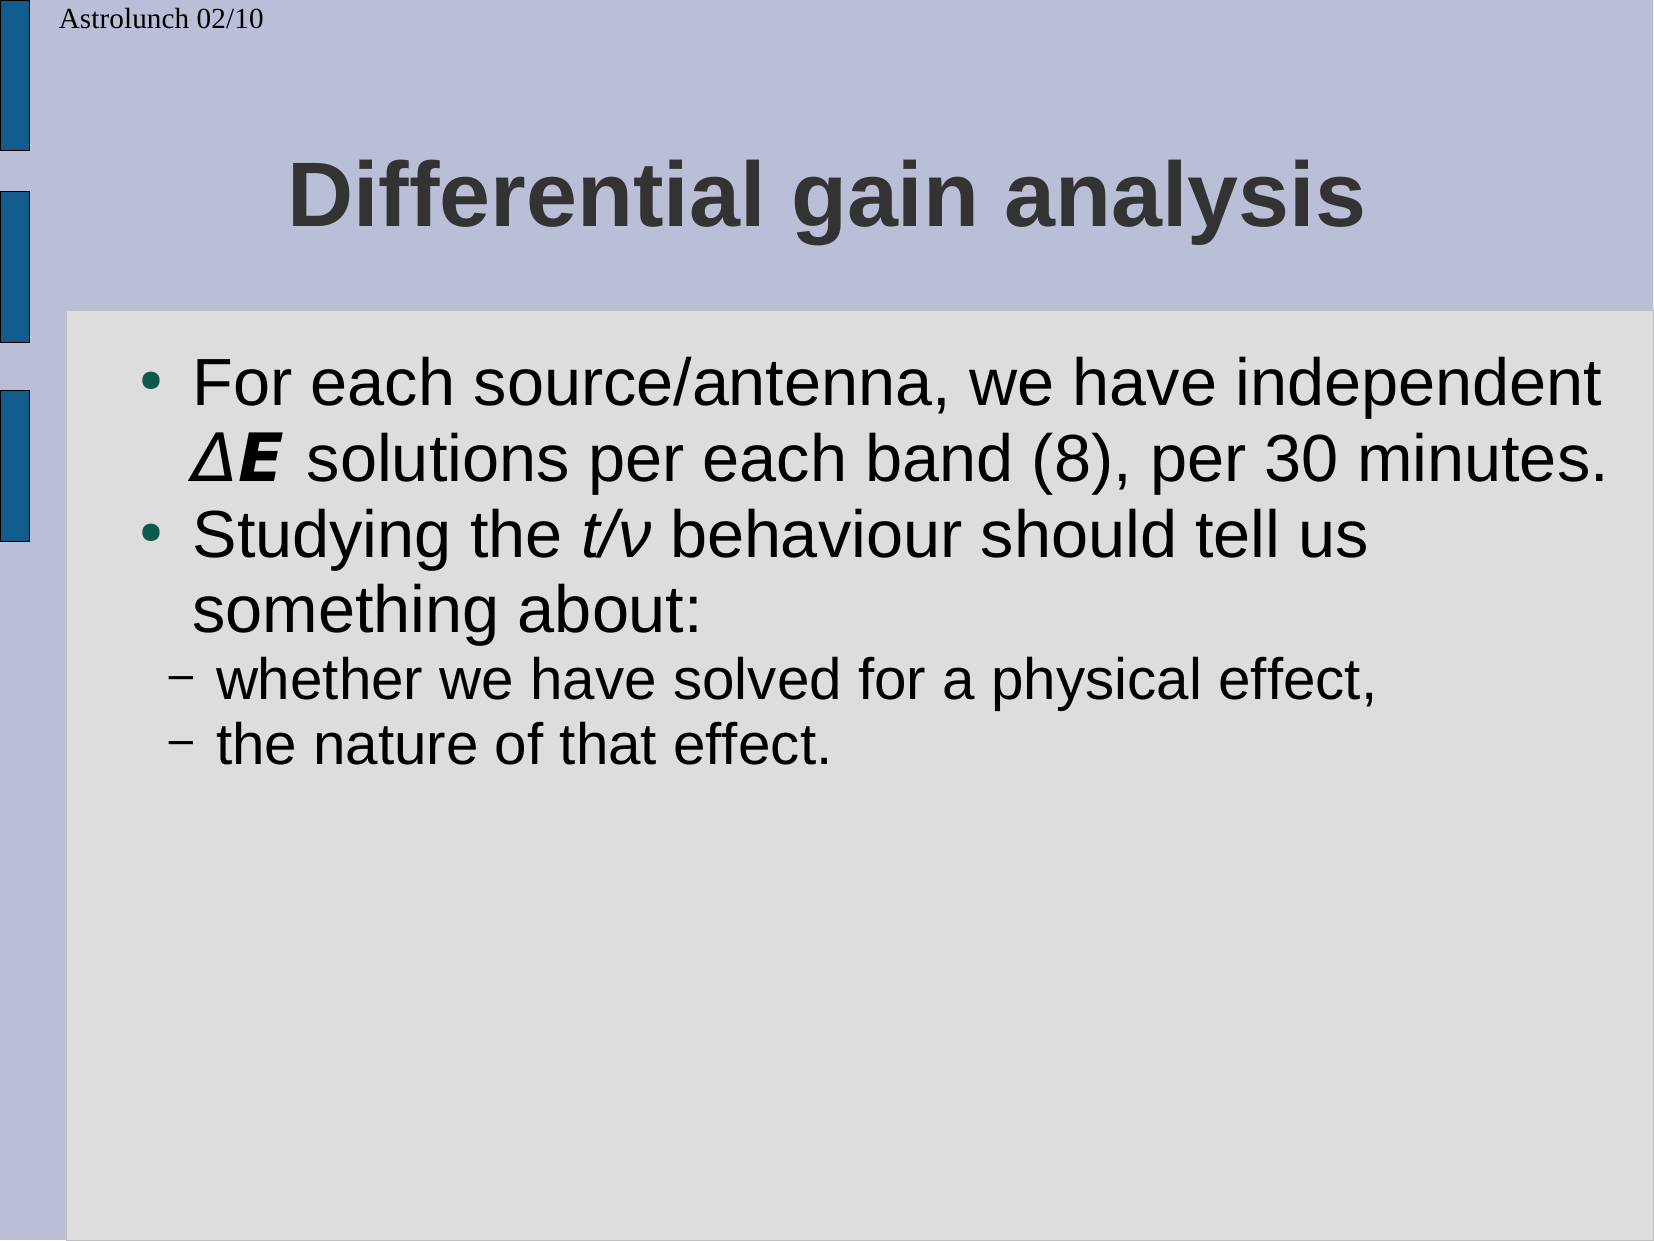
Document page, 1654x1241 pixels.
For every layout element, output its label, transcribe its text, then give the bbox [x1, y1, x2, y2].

list For each source/antenna, we have independent ΔE solutions per each band (8), per 30 minutes. Studying the t/ν behaviour should tell us something about: whether we have solved for a physical effect, the nature of that effect. [121, 344, 1625, 1152]
title Differential gain analysis [121, 98, 1534, 291]
